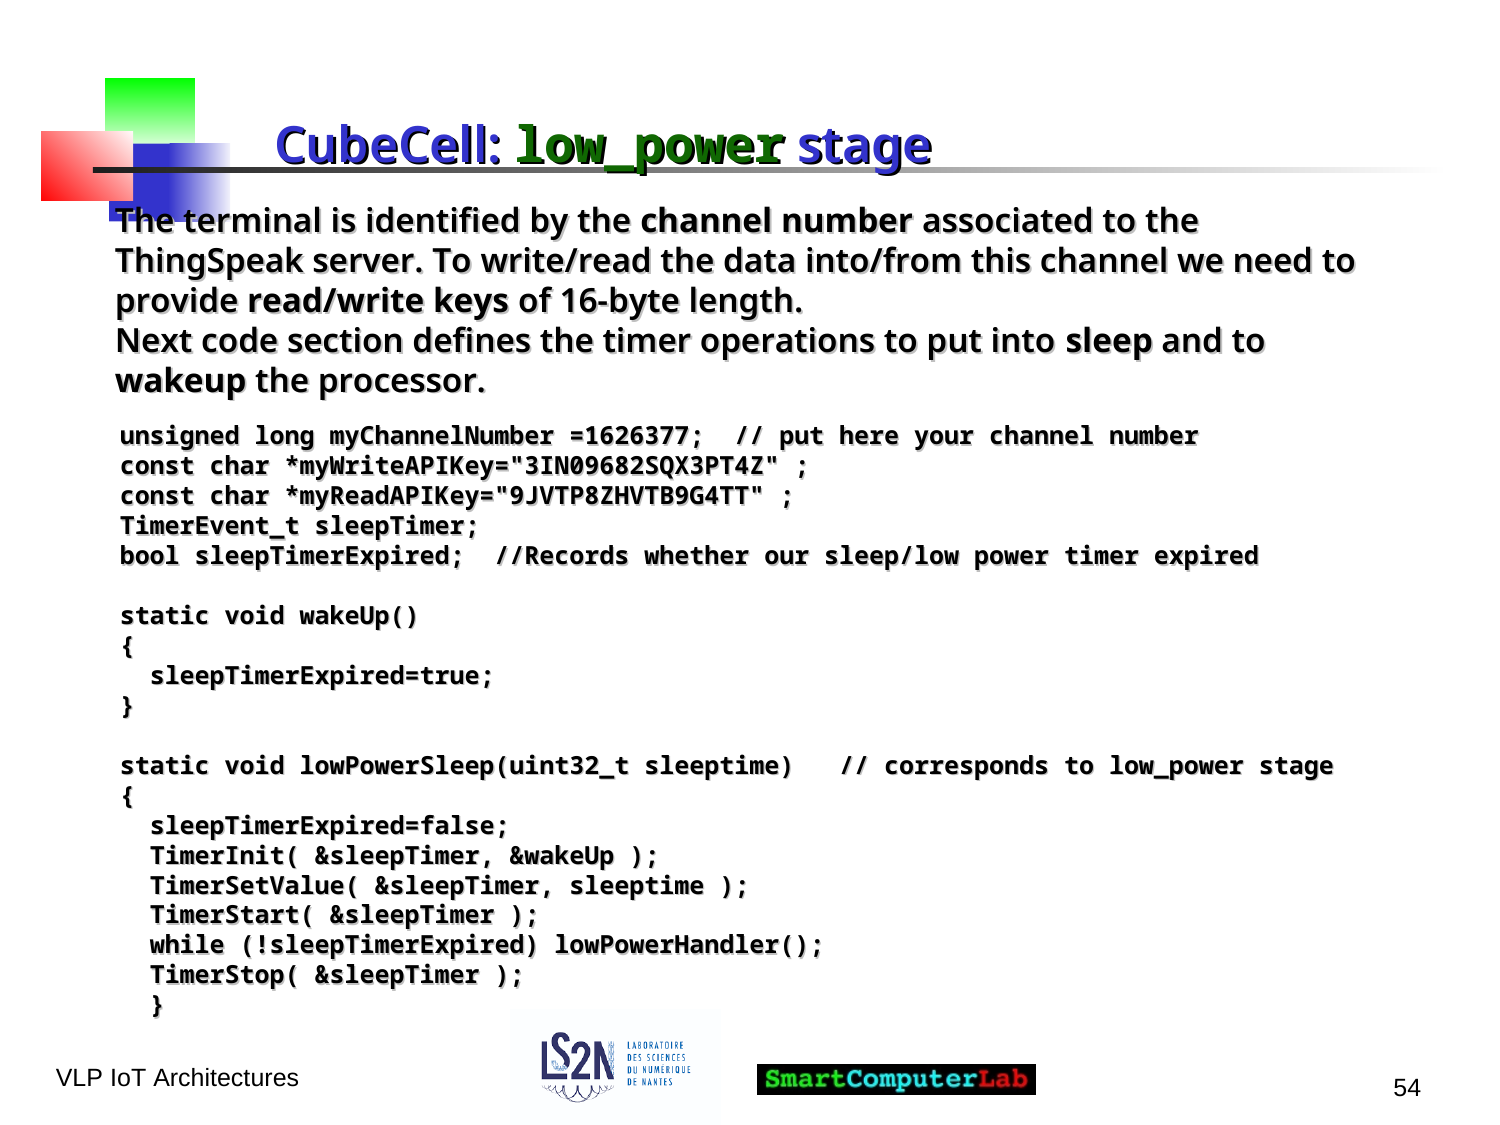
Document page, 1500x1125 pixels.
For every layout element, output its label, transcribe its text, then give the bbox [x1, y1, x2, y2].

picture [757, 1064, 1036, 1095]
text_box unsigned long myChannelNumber =1626377; // put here your channel number const char *myWriteAPIKey="3IN09682SQX3PT4Z" ; const char *myReadAPIKey="9JVTP8ZHVTB9G4TT" ; TimerEvent_t sleepTimer; bool sleepTimerExpired; //Records whether our sleep/low power timer expired static void wakeUp() { sleepTimerExpired=true; } static void lowPowerSleep(uint32_t sleeptime) // corresponds to low_power stage { sleepTimerExpired=false; TimerInit( &sleepTimer, &wakeUp ); TimerSetValue( &sleepTimer, sleeptime ); TimerStart( &sleepTimer ); while (!sleepTimerExpired) lowPowerHandler(); TimerStop( &sleepTimer ); } [105, 412, 1396, 1032]
text_box The terminal is identified by the channel number associated to the ThingSpeak server. To write/read the data into/from this channel we need to provide read/write keys of 16-byte length. Next code section defines the timer operations to put into sleep and to wakeup the processor. [100, 191, 1381, 437]
title CubeCell: low_power stage [110, 104, 1096, 180]
picture [510, 1032, 721, 1125]
